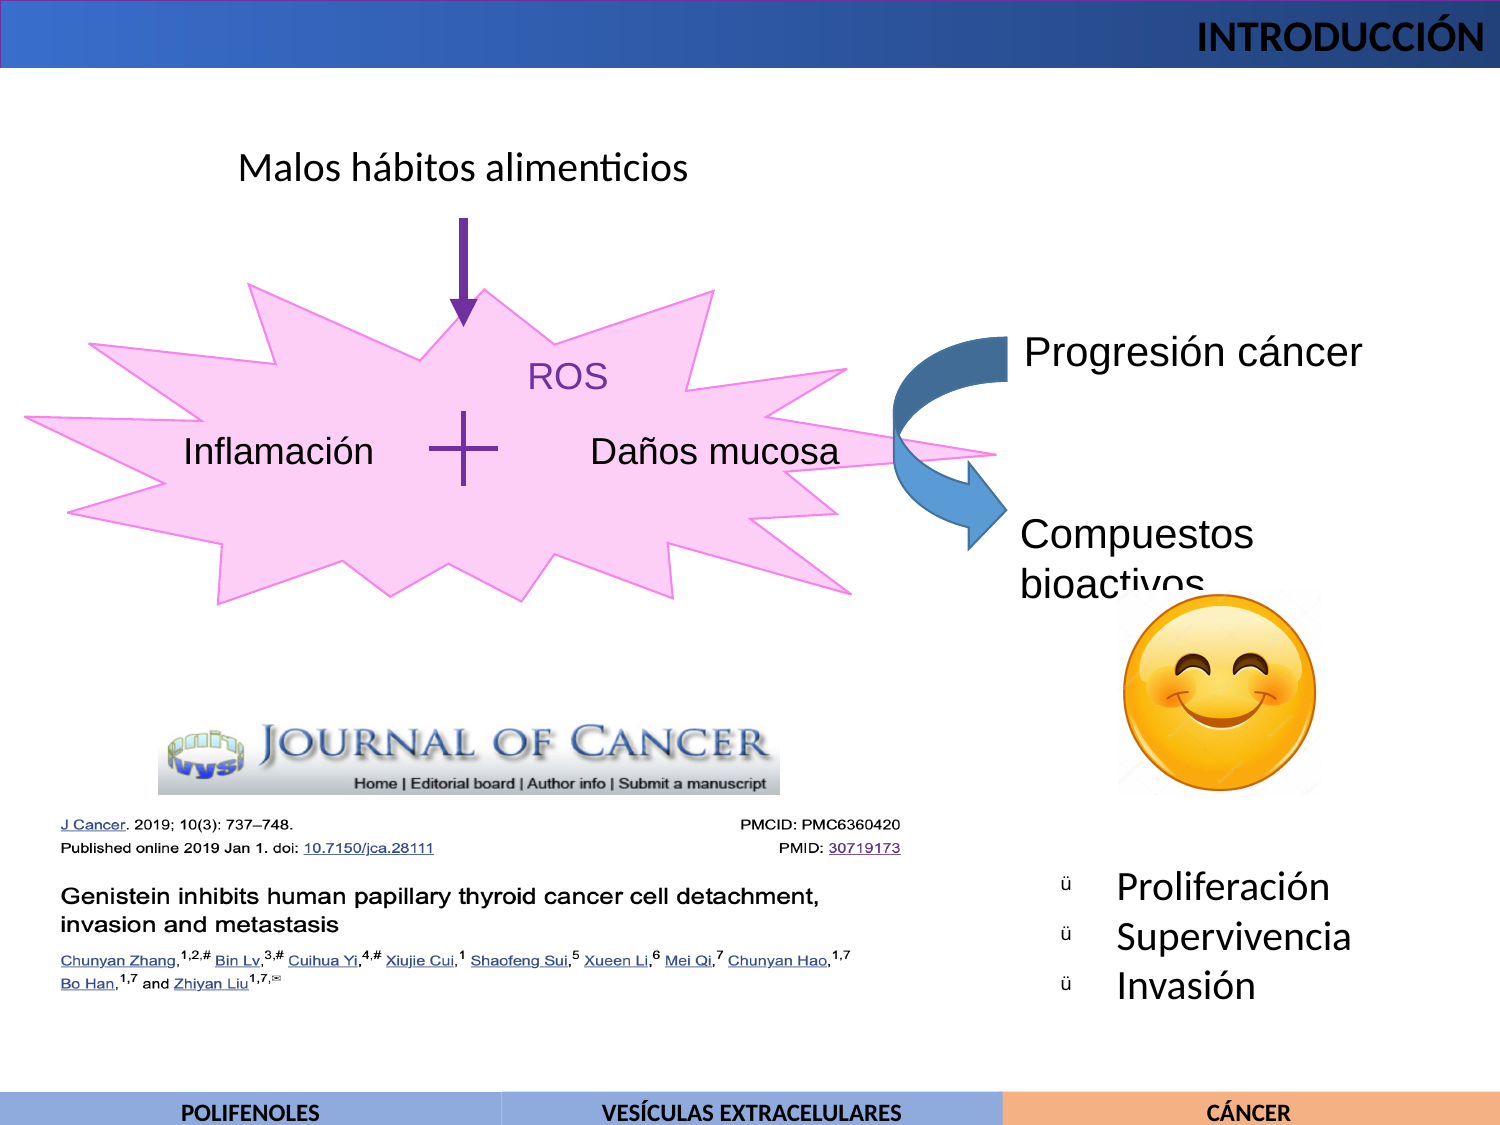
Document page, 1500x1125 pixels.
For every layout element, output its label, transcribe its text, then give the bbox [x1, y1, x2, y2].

text_box Proliferación Supervivencia Invasión [1045, 850, 1500, 1016]
text_box INTRODUCCIÓN [0, 0, 1500, 68]
text_box VESÍCULAS EXTRACELULARES [501, 1091, 1003, 1125]
text_box Malos hábitos alimenticios [222, 131, 714, 197]
text_box ROS [512, 344, 624, 405]
text_box POLIFENOLES [0, 1092, 501, 1125]
text_box [884, 337, 1007, 549]
picture [1118, 590, 1321, 795]
text_box CÁNCER [1003, 1091, 1500, 1125]
text_box Progresión cáncer [1009, 317, 1383, 383]
text_box Daños mucosa [575, 420, 884, 480]
picture [47, 712, 913, 994]
text_box Compuestos bioactivos [1005, 499, 1434, 615]
text_box [24, 284, 852, 605]
text_box Inflamación [168, 420, 427, 480]
